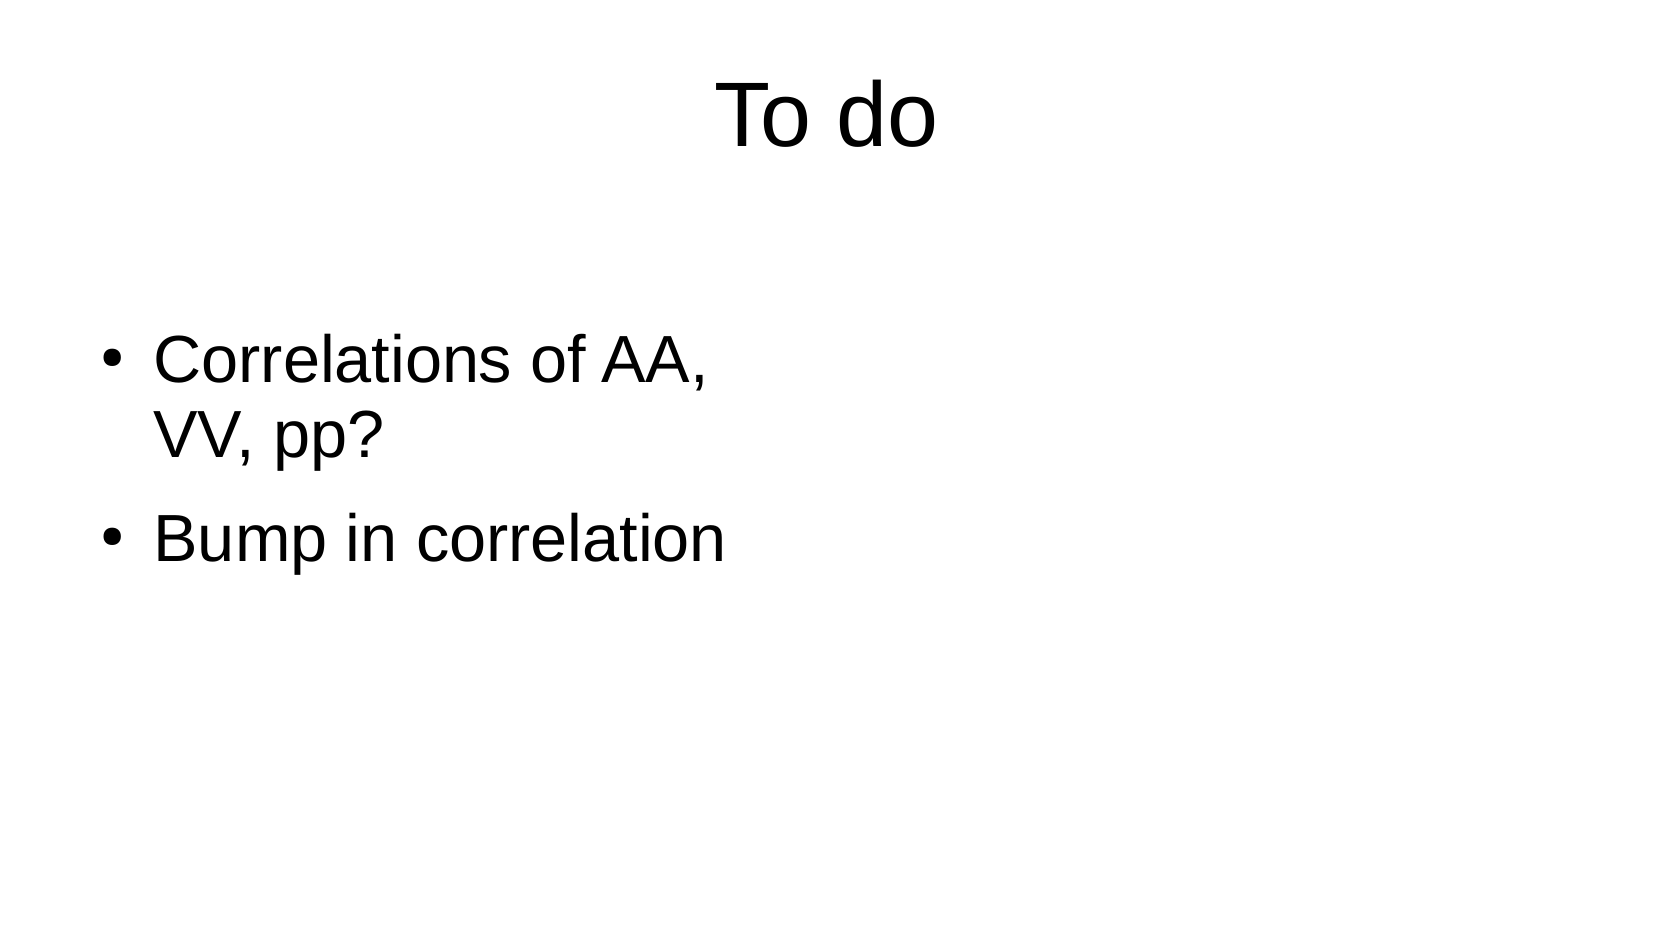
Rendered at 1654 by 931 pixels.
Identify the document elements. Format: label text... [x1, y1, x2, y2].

title To do [82, 37, 1571, 193]
list Correlations of AA, VV, pp? Bump in correlation [82, 217, 809, 758]
